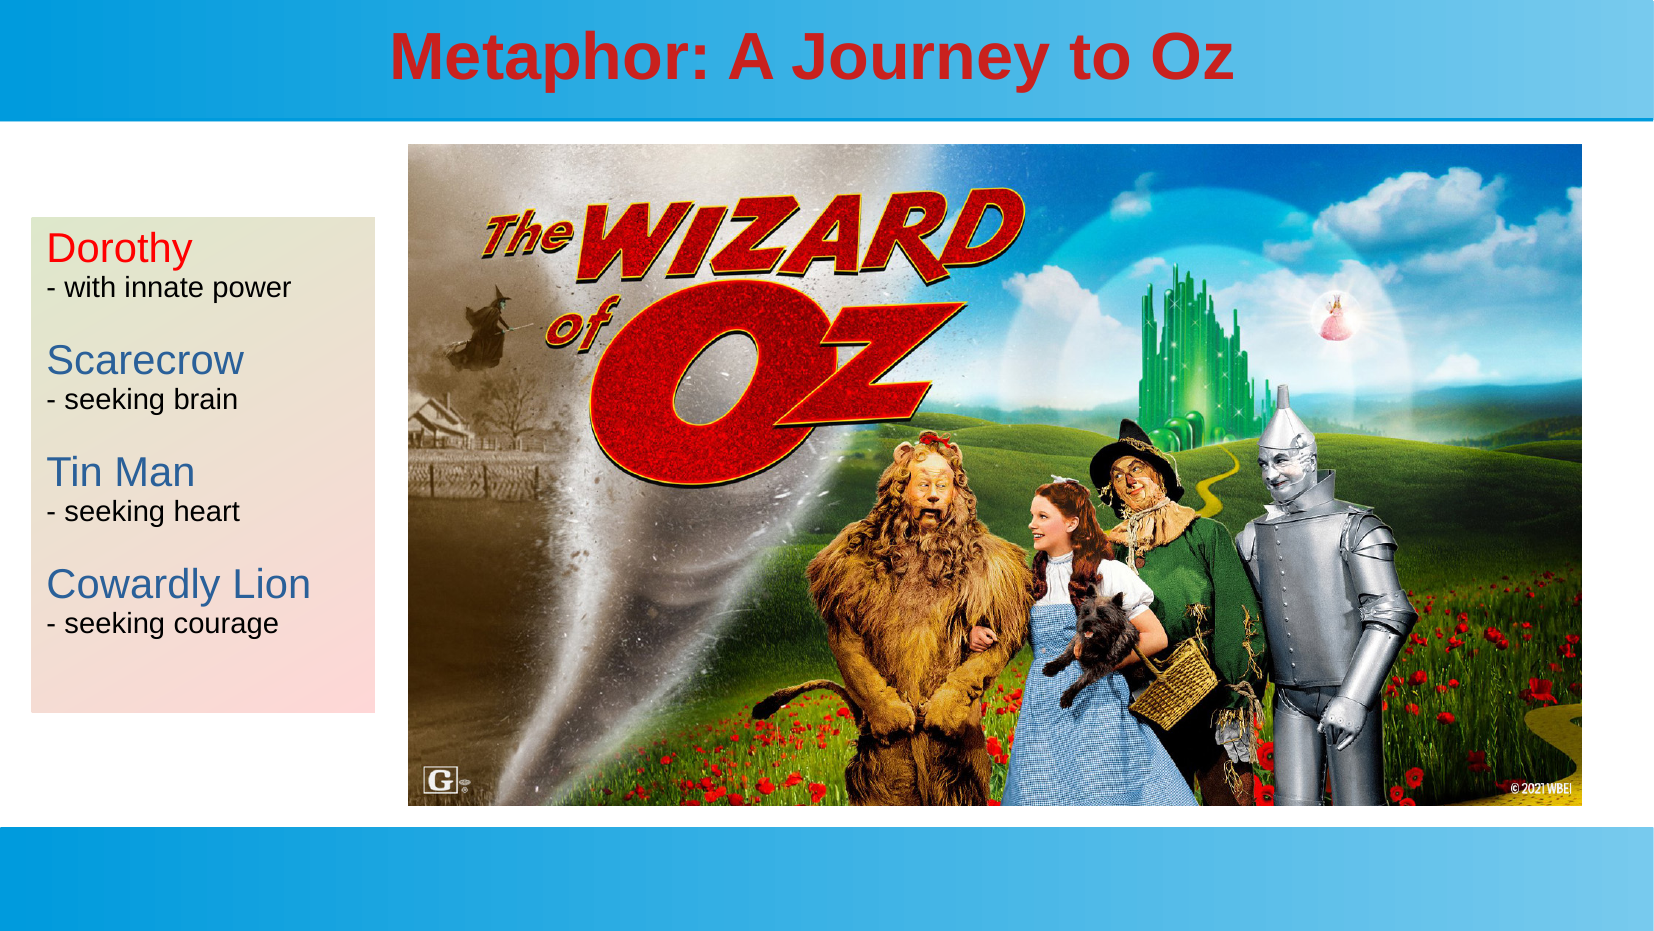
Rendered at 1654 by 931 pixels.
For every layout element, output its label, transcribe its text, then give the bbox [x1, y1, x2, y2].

title Metaphor: A Journey to Oz [75, 0, 1552, 113]
text_box Dorothy - with innate power Scarecrow - seeking brain Tin Man - seeking heart Cowardly Lion - seeking courage [31, 217, 376, 713]
picture [408, 144, 1582, 806]
